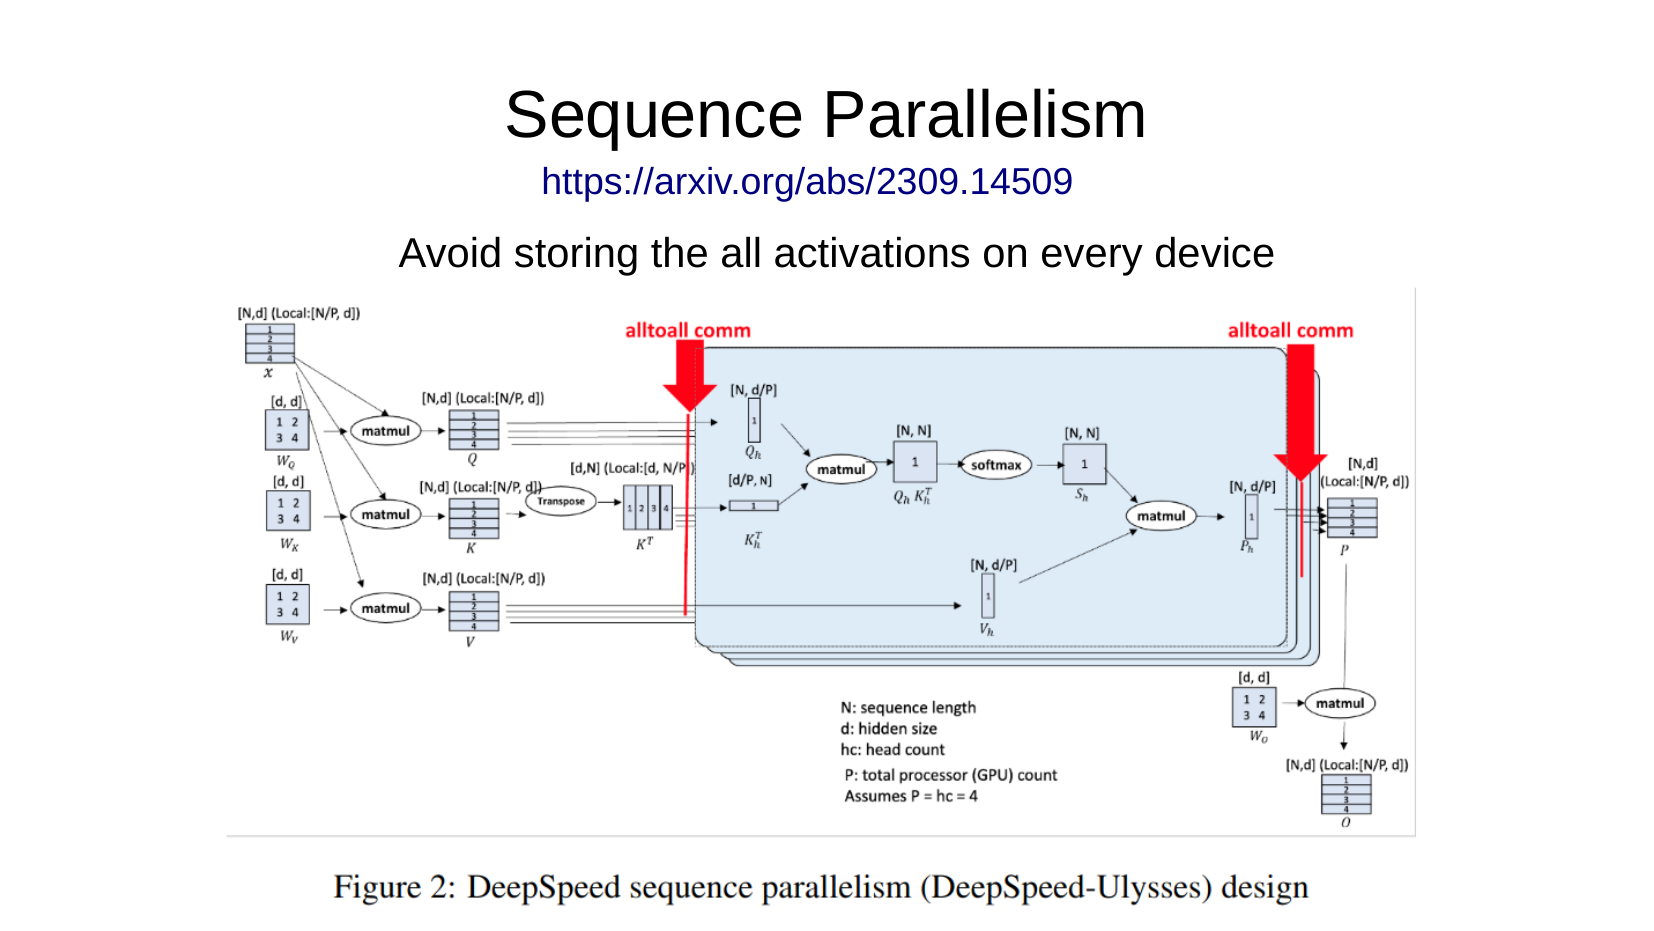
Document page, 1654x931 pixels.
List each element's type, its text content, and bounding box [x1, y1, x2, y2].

text_box Avoid storing the all activations on every device [27, 222, 1648, 331]
picture [184, 282, 1475, 916]
text_box https://arxiv.org/abs/2309.14509 [526, 153, 1252, 253]
title Sequence Parallelism [82, 37, 1571, 193]
